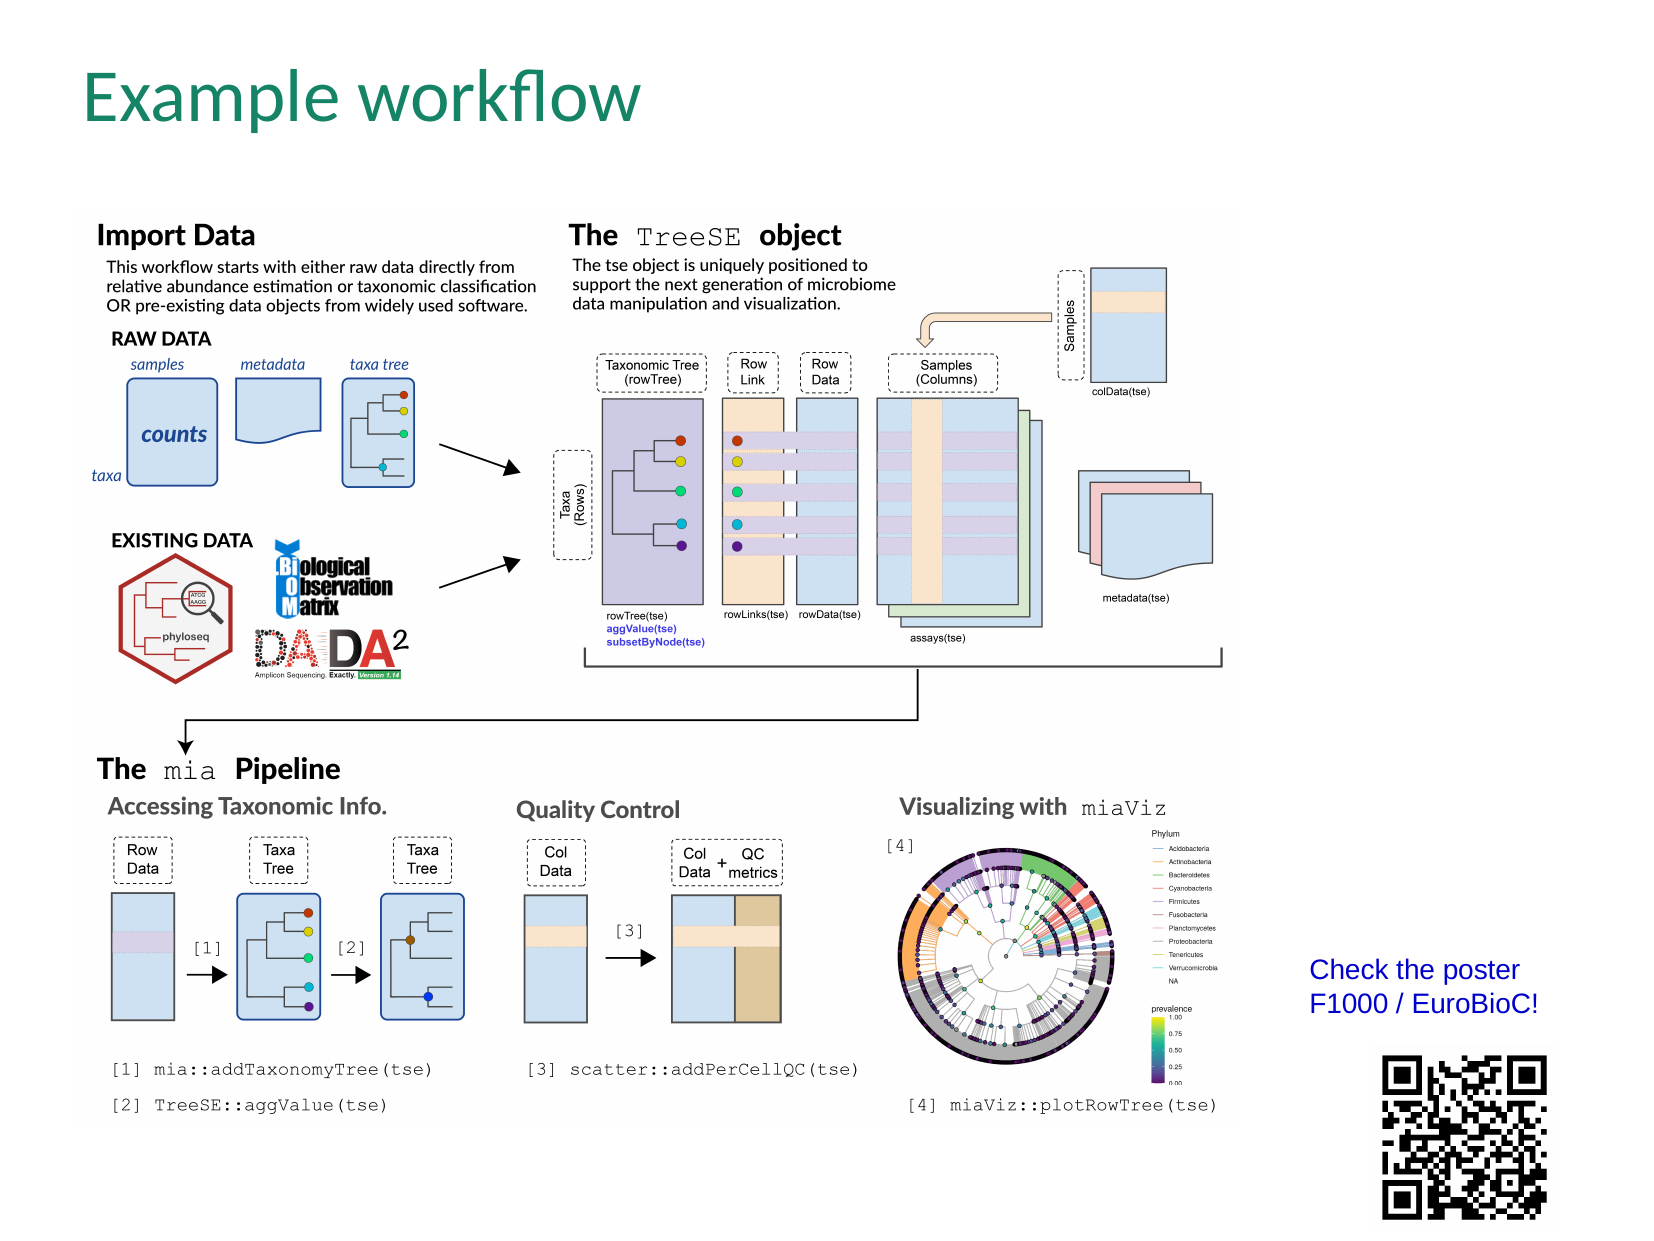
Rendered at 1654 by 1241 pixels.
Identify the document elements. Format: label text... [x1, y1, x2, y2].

text_box Check the poster F1000 / EuroBioC! [1295, 944, 1651, 1051]
picture [1371, 1044, 1558, 1231]
picture [72, 207, 1239, 1123]
title Example workflow [82, 37, 1571, 169]
